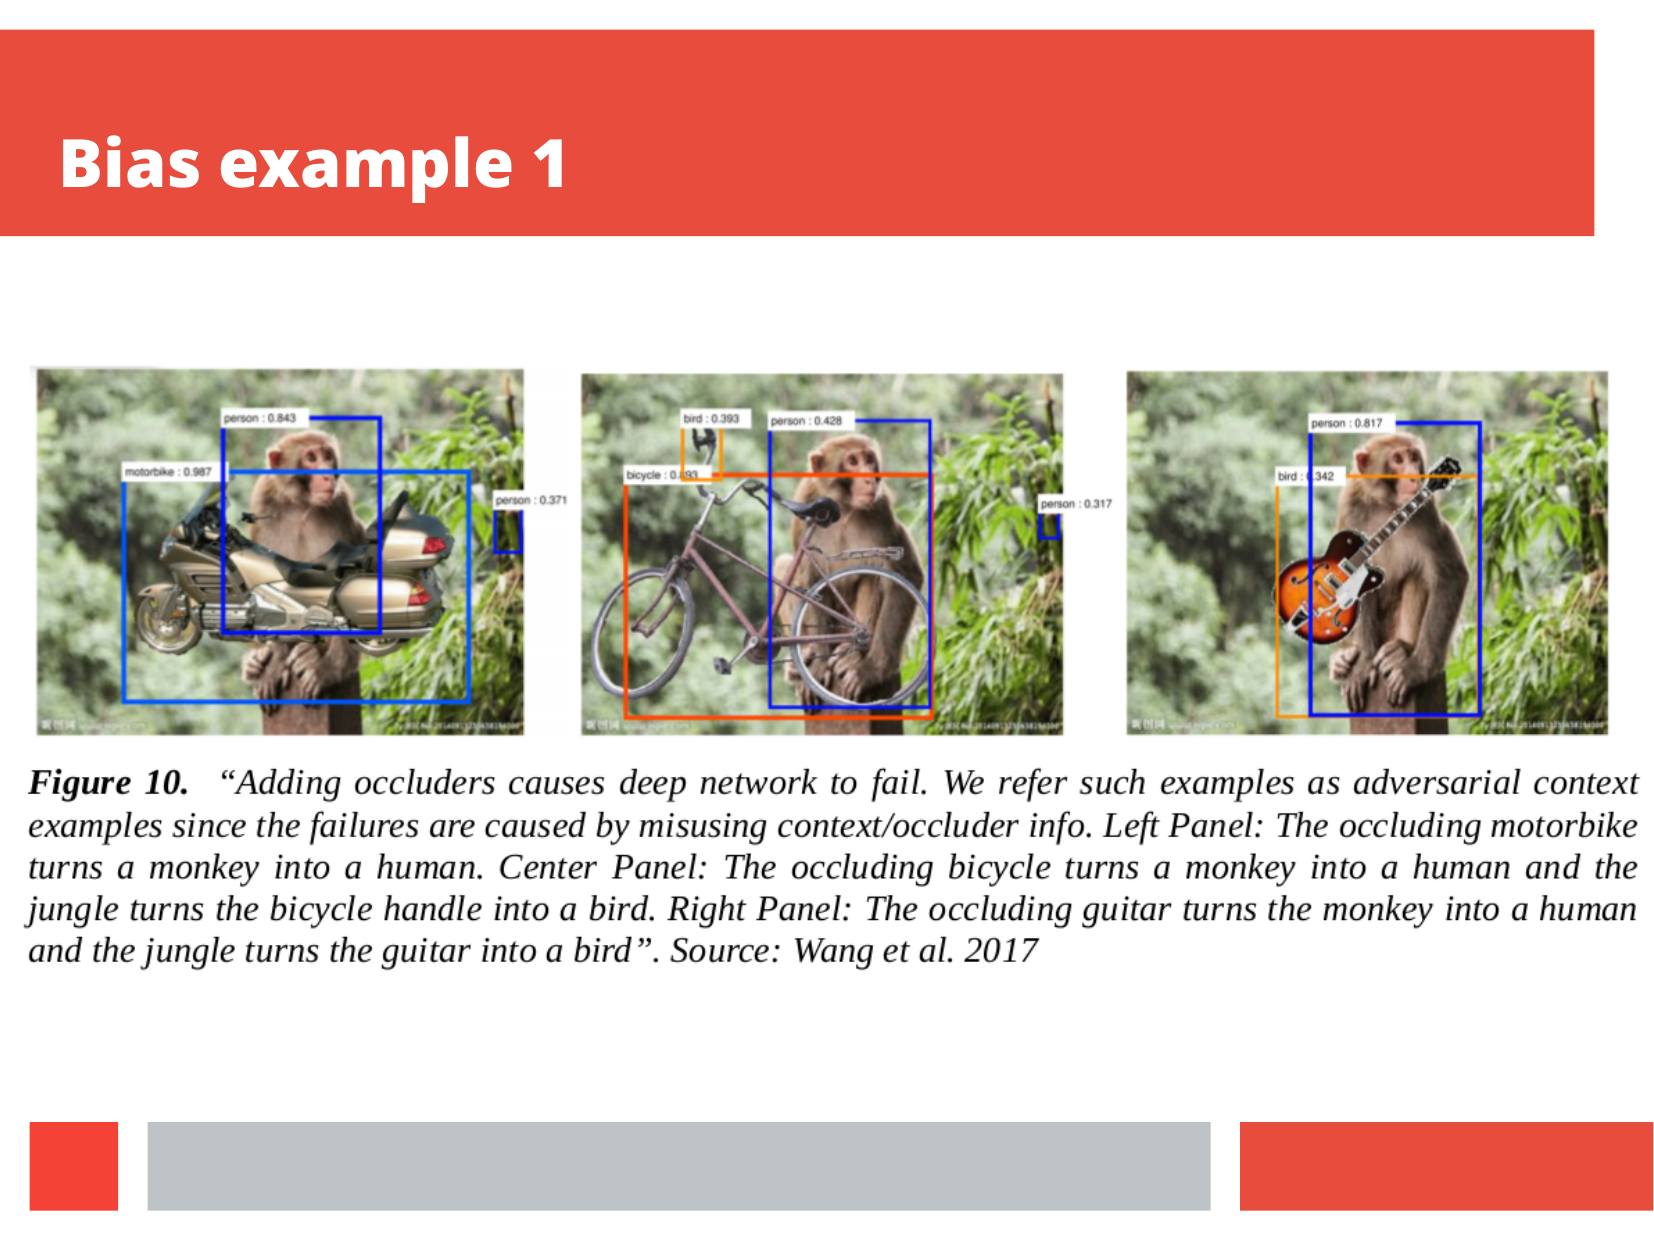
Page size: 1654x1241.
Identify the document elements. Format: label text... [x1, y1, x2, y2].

title Bias example 1 [59, 59, 1595, 207]
picture [6, 329, 1654, 987]
